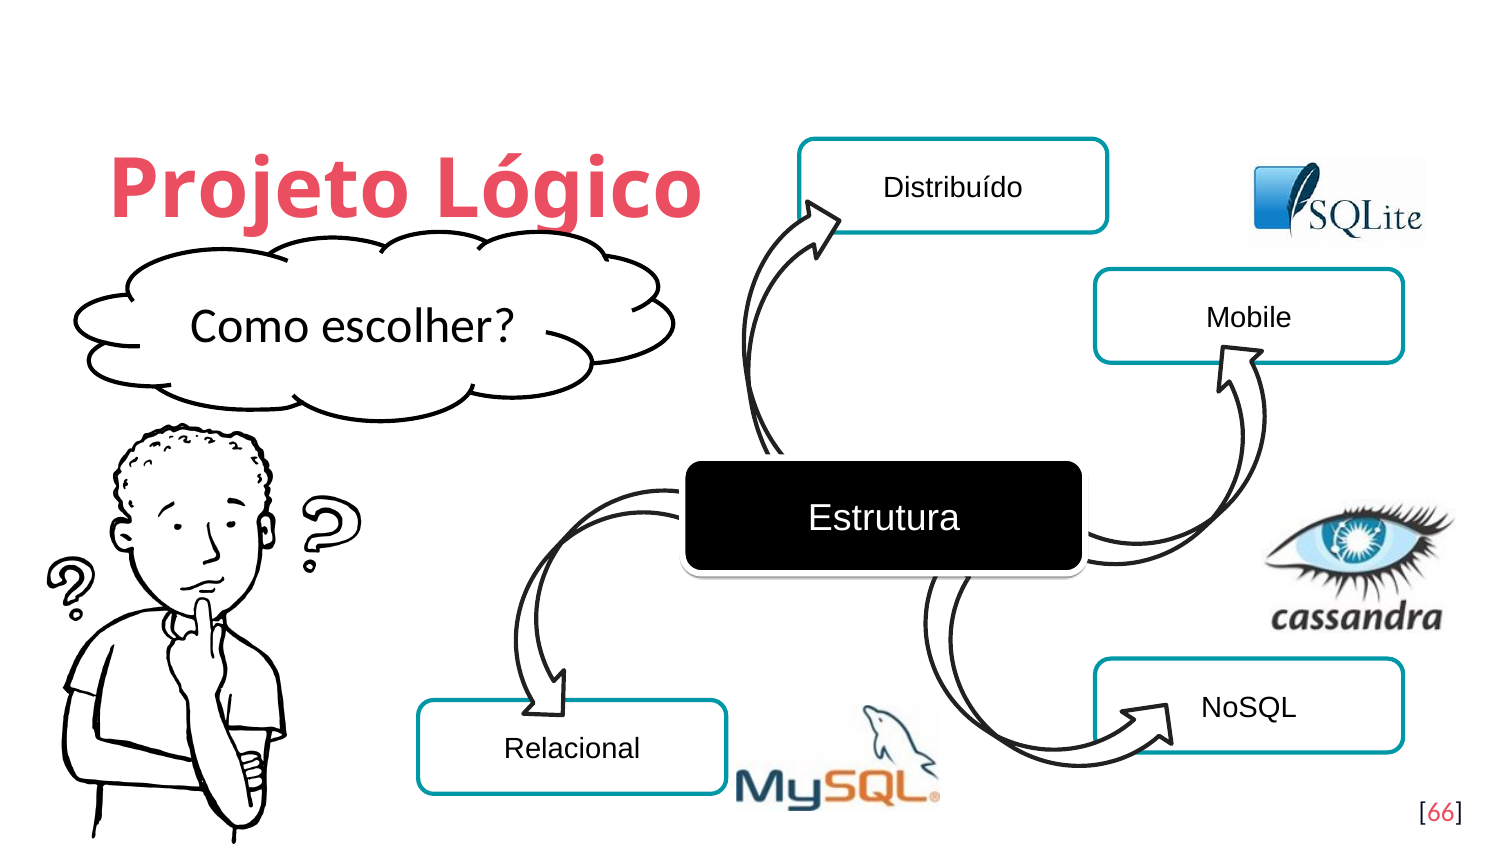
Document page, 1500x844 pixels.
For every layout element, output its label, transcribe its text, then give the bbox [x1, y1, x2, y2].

picture [1249, 138, 1426, 263]
slide_number [66] [1403, 779, 1494, 844]
text_box Distribuído [799, 138, 1108, 233]
text_box Projeto Lógico [92, 104, 1408, 243]
text_box [1085, 346, 1265, 565]
text_box Relacional [418, 699, 727, 794]
picture [736, 705, 940, 811]
text_box NoSQL [1095, 658, 1404, 753]
text_box Mobile [1095, 268, 1404, 363]
text_box Estrutura [682, 457, 1086, 574]
text_box [925, 574, 1172, 766]
picture [1260, 499, 1459, 633]
text_box [743, 201, 840, 457]
text_box [515, 490, 682, 716]
text_box Como escolher? [75, 231, 674, 422]
picture [0, 421, 415, 844]
